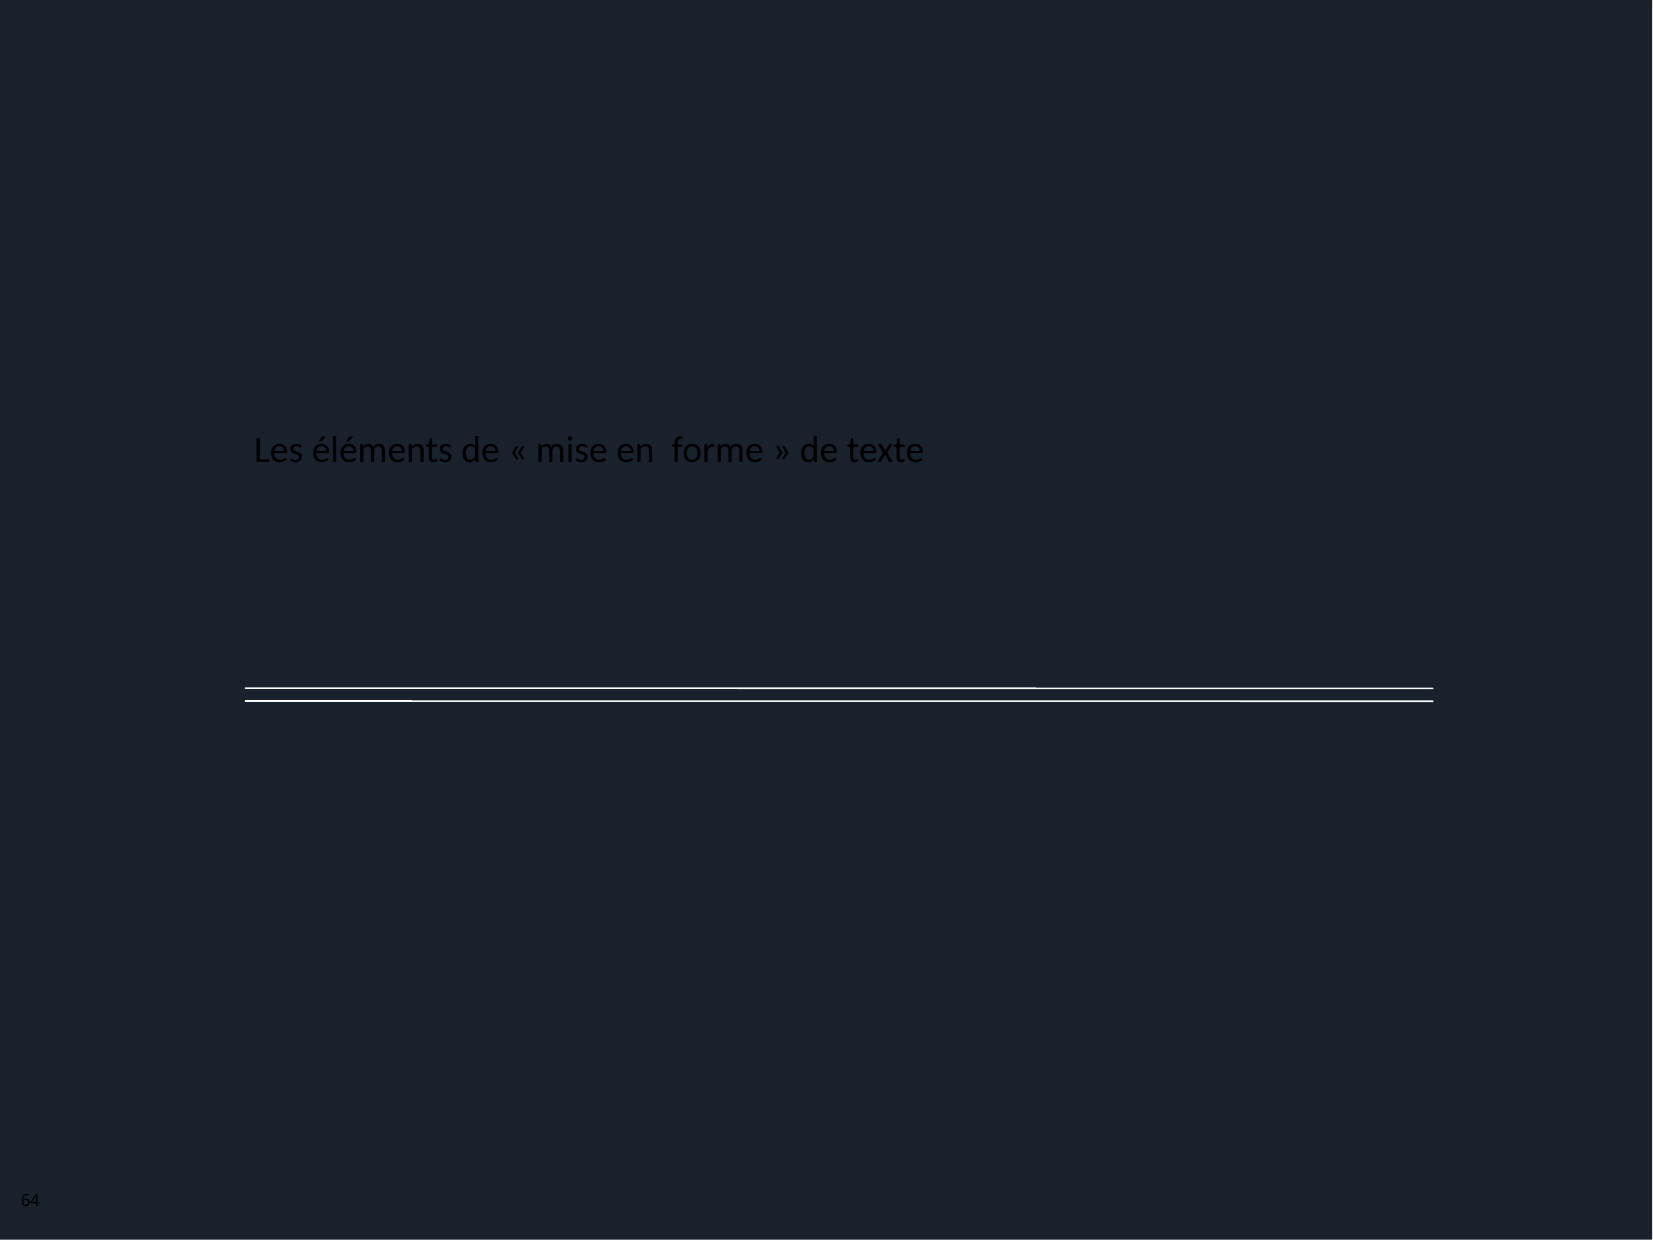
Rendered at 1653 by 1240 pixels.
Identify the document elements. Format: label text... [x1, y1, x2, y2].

text_box <numéro> [14, 1189, 46, 1213]
text_box [0, 0, 1653, 1240]
title Les éléments de « mise en forme » de texte [139, 356, 1513, 574]
